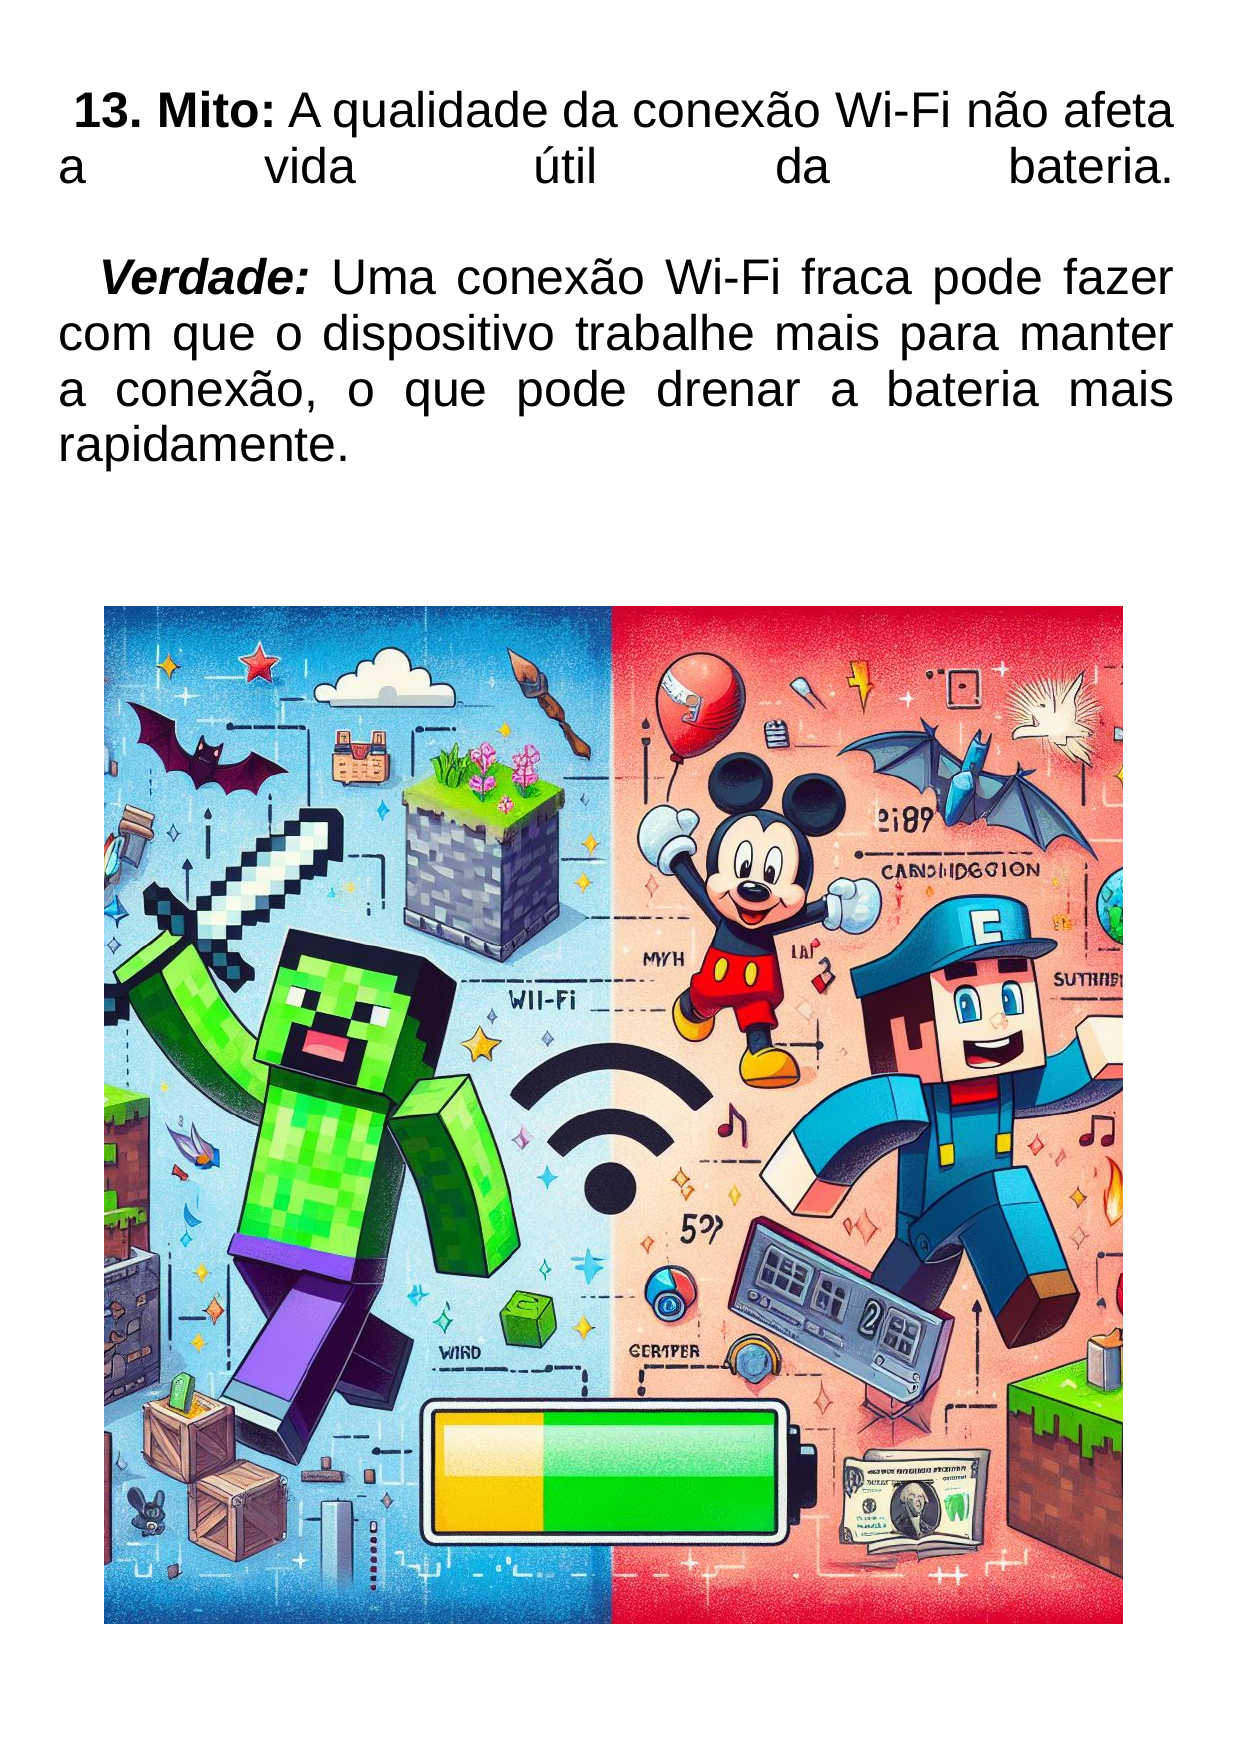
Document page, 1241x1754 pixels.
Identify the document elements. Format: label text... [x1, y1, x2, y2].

picture [104, 606, 1123, 1625]
title 13. Mito: A qualidade da conexão Wi-Fi não afeta a vida útil da bateria. Verdade: Uma conexão Wi-Fi fraca pode fazer com que o dispositivo trabalhe mais para manter a conexão, o que pode drenar a bateria mais rapidamente. [59, 82, 1176, 473]
